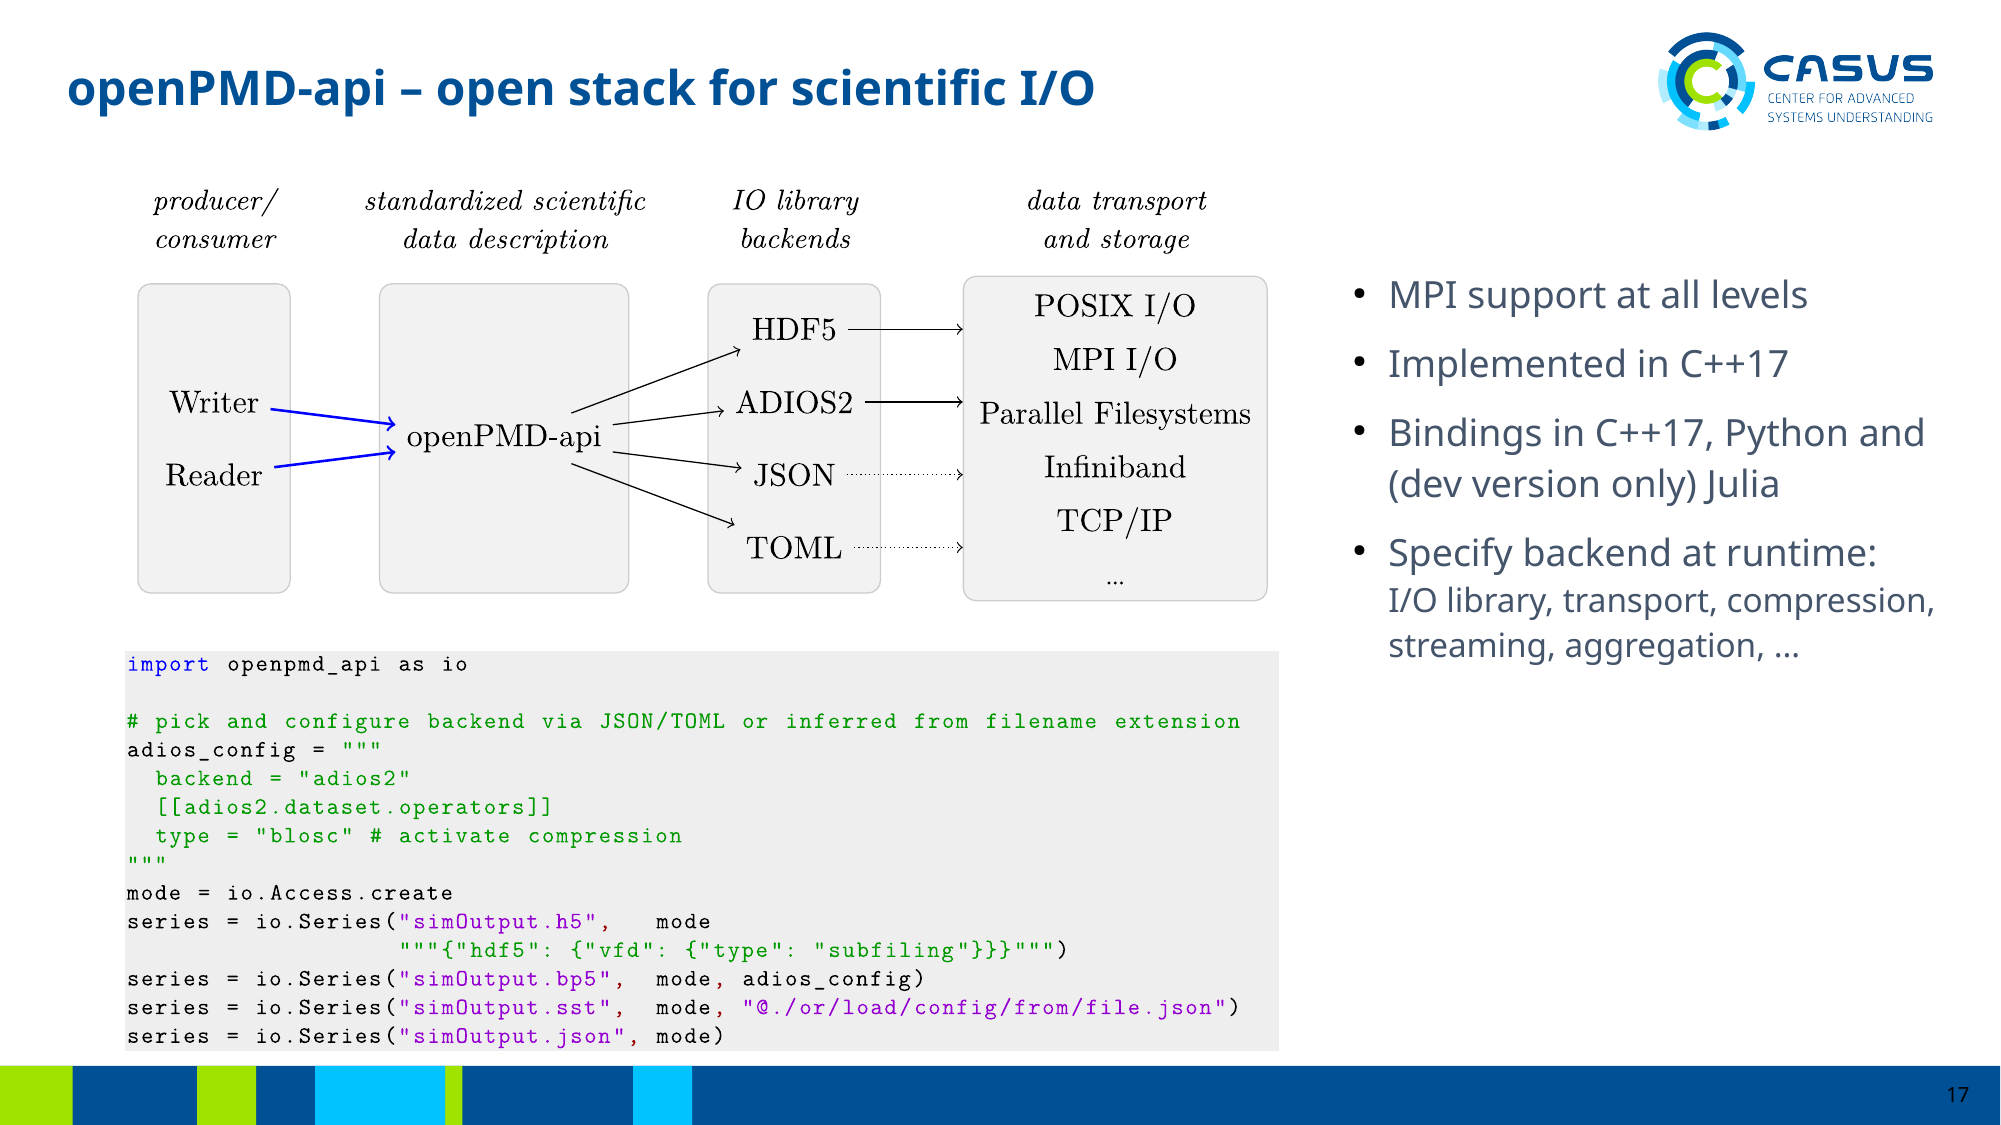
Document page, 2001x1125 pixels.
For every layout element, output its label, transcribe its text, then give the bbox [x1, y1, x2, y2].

picture [1658, 32, 1933, 131]
title openPMD-api – open stack for scientific I/O [66, 54, 1621, 120]
text_box MPI support at all levels Implemented in C++17 Bindings in C++17, Python and (dev version only) Julia Specify backend at runtime: I/O library, transport, compression, streaming, aggregation, … [1338, 261, 1977, 927]
picture [5, 112, 1530, 1125]
